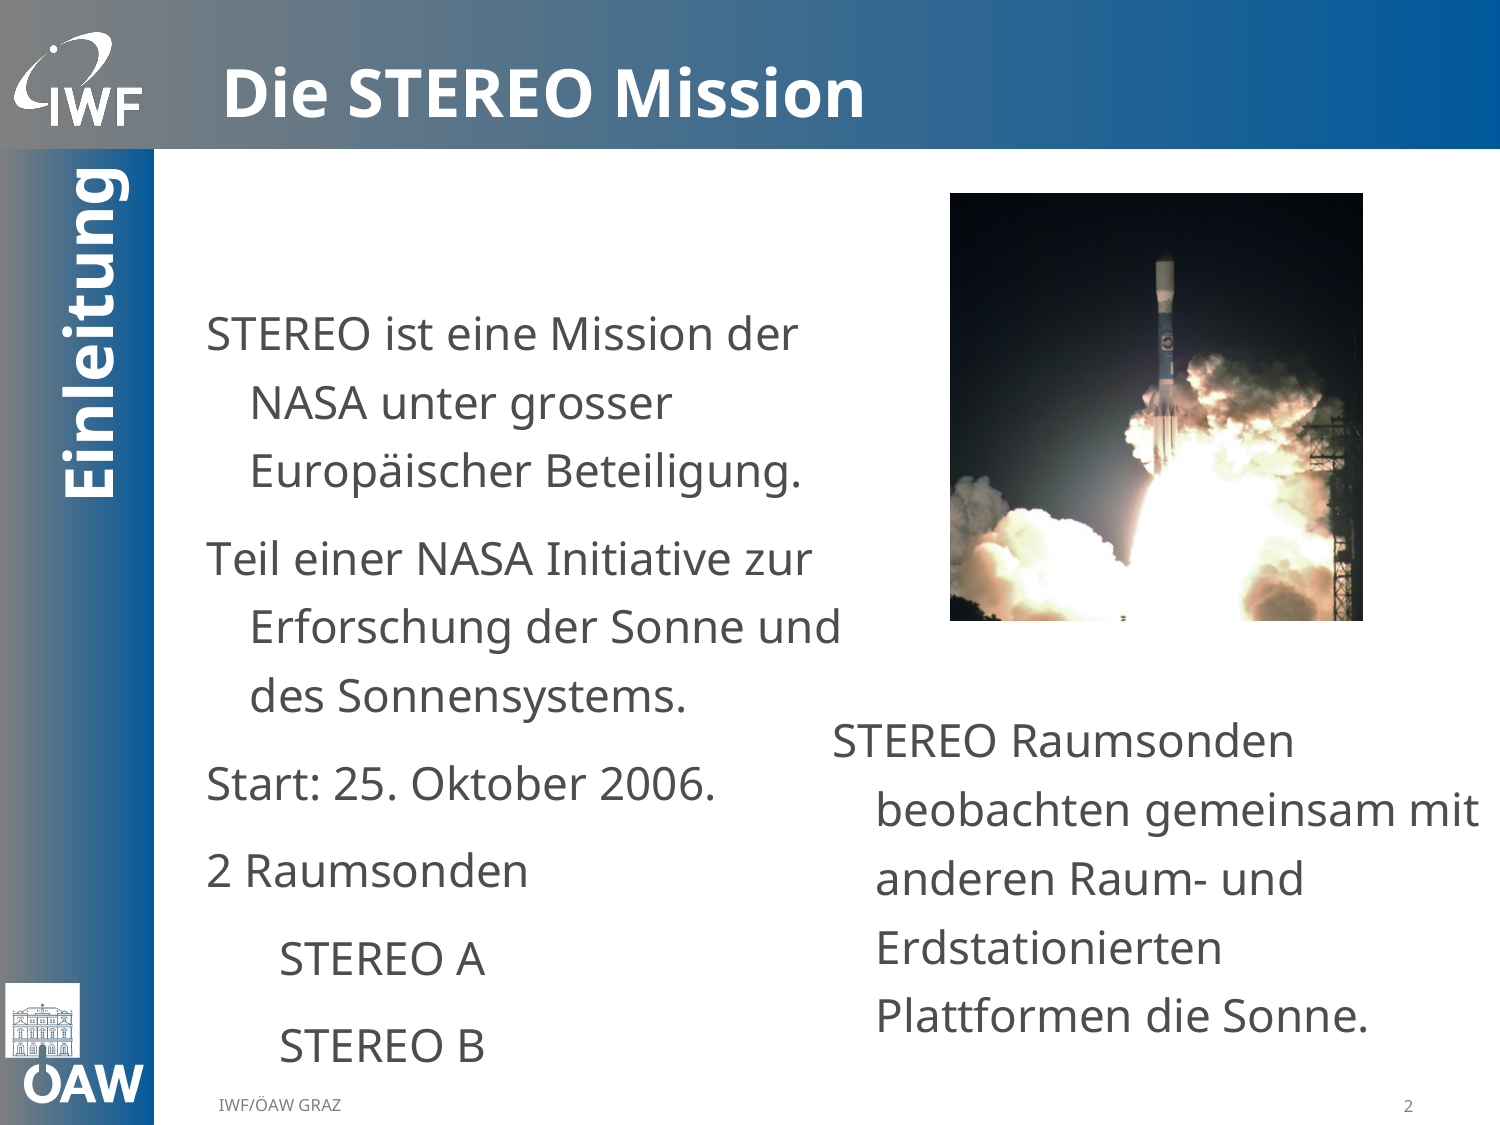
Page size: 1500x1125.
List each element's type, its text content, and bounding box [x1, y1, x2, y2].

list STEREO Raumsonden beobachten gemeinsam mit anderen Raum- und Erdstationierten Plattformen die Sonne. [832, 702, 1483, 1040]
picture [8, 32, 154, 132]
picture [5, 983, 154, 1105]
title Die STEREO Mission [206, 16, 1459, 176]
text_box Einleitung [29, 148, 154, 959]
list STEREO ist eine Mission der NASA unter grosser Europäischer Beteiligung. Teil einer NASA Initiative zur Erforschung der Sonne und des Sonnensystems. Start: 25. Oktober 2006. 2 Raumsonden STEREO A STEREO B [206, 295, 857, 1028]
picture [950, 193, 1363, 621]
